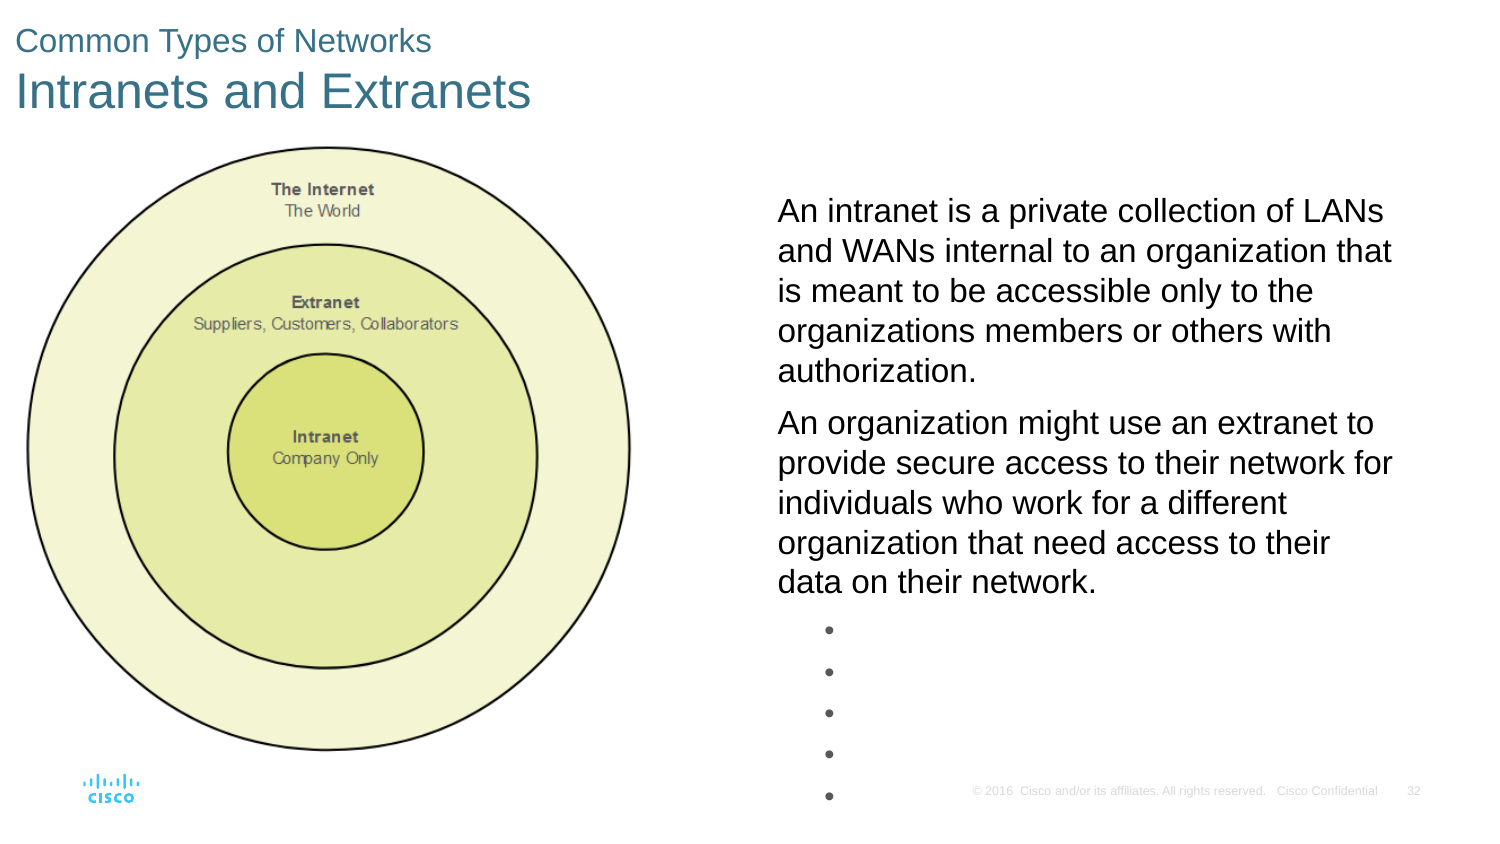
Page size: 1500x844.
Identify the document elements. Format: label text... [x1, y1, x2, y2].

list An intranet is a private collection of LANs and WANs internal to an organization that is meant to be accessible only to the organizations members or others with authorization. An organization might use an extranet to provide secure access to their network for individuals who work for a different organization that need access to their data on their network. [762, 181, 1430, 678]
title Common Types of Networks Intranets and Extranets [0, 6, 1500, 132]
picture [15, 141, 638, 760]
